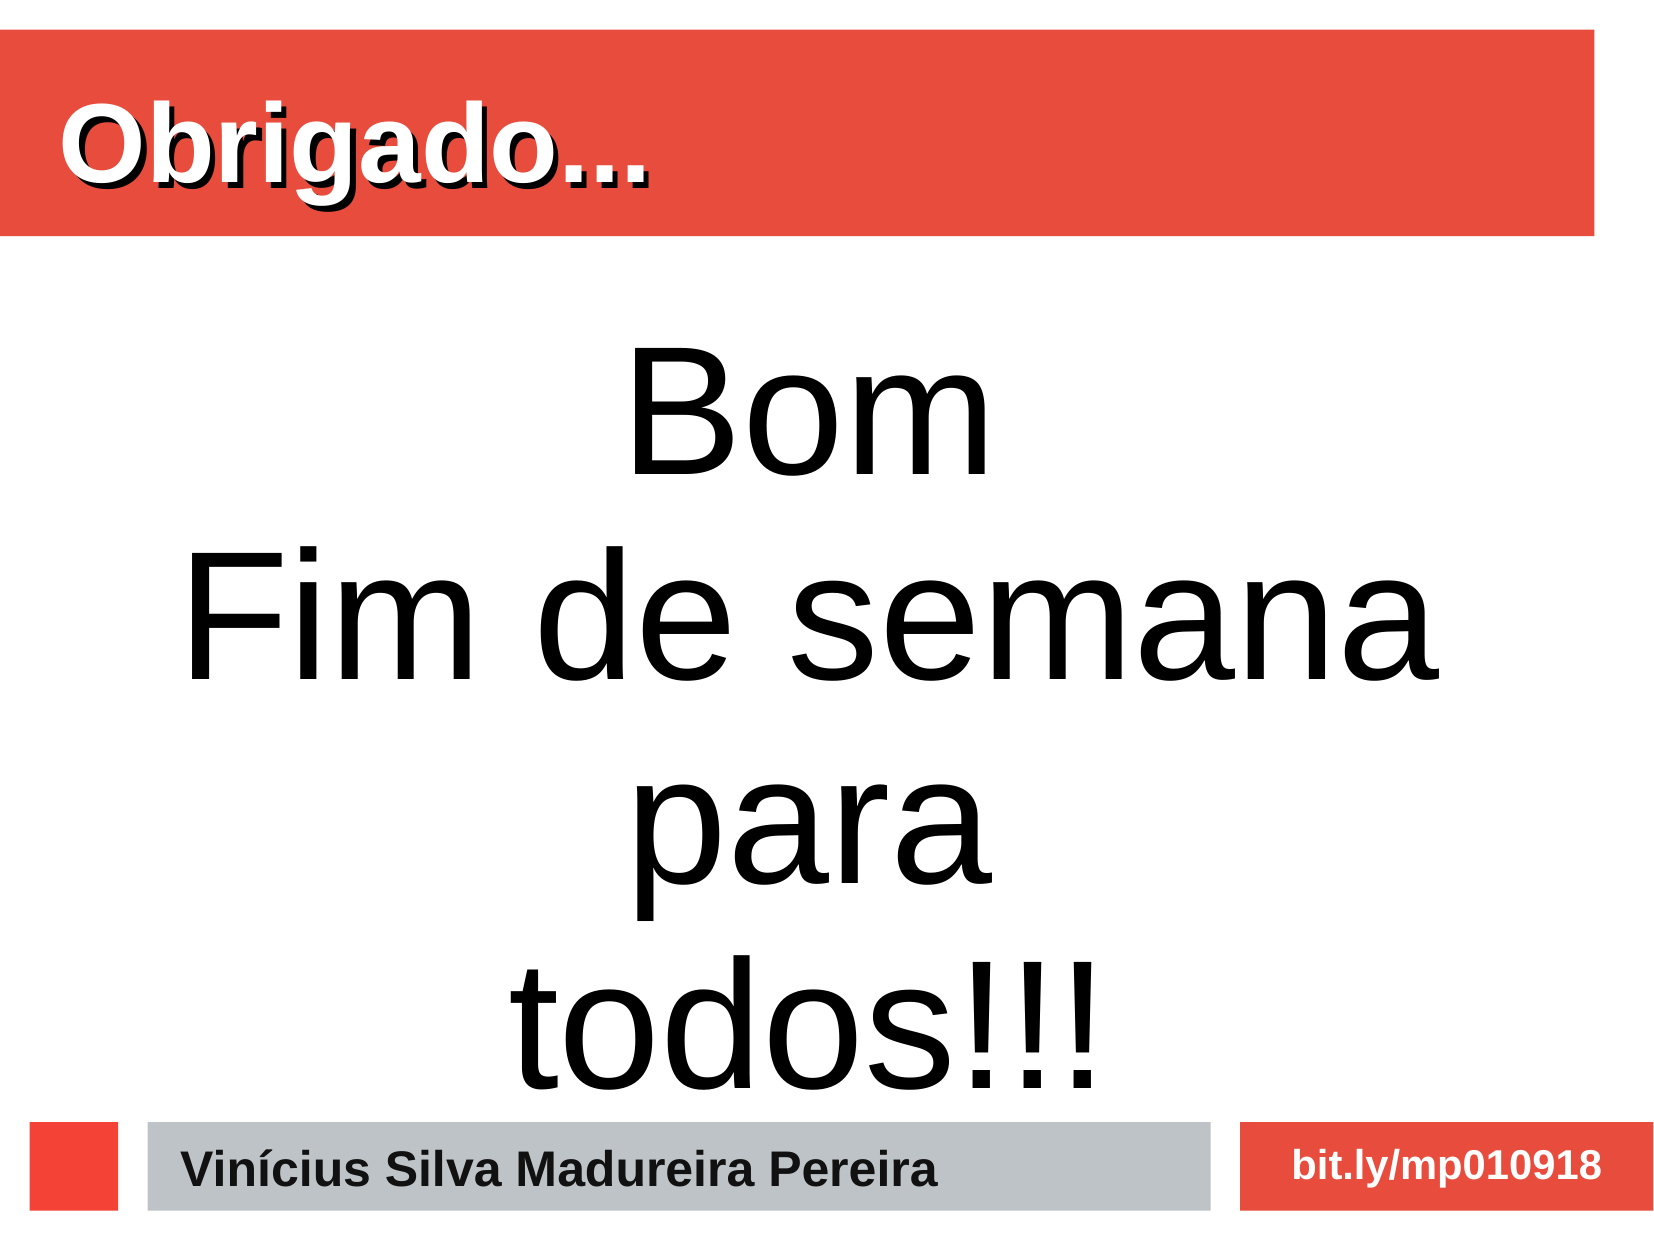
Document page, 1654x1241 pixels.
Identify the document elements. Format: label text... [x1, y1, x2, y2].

text_box Vinícius Silva Madureira Pereira [165, 1133, 1170, 1205]
title Obrigado... [59, 59, 1595, 207]
text_box Bom Fim de semana para todos!!! [70, 301, 1548, 1135]
text_box bit.ly/mp010918 [1228, 1133, 1654, 1205]
